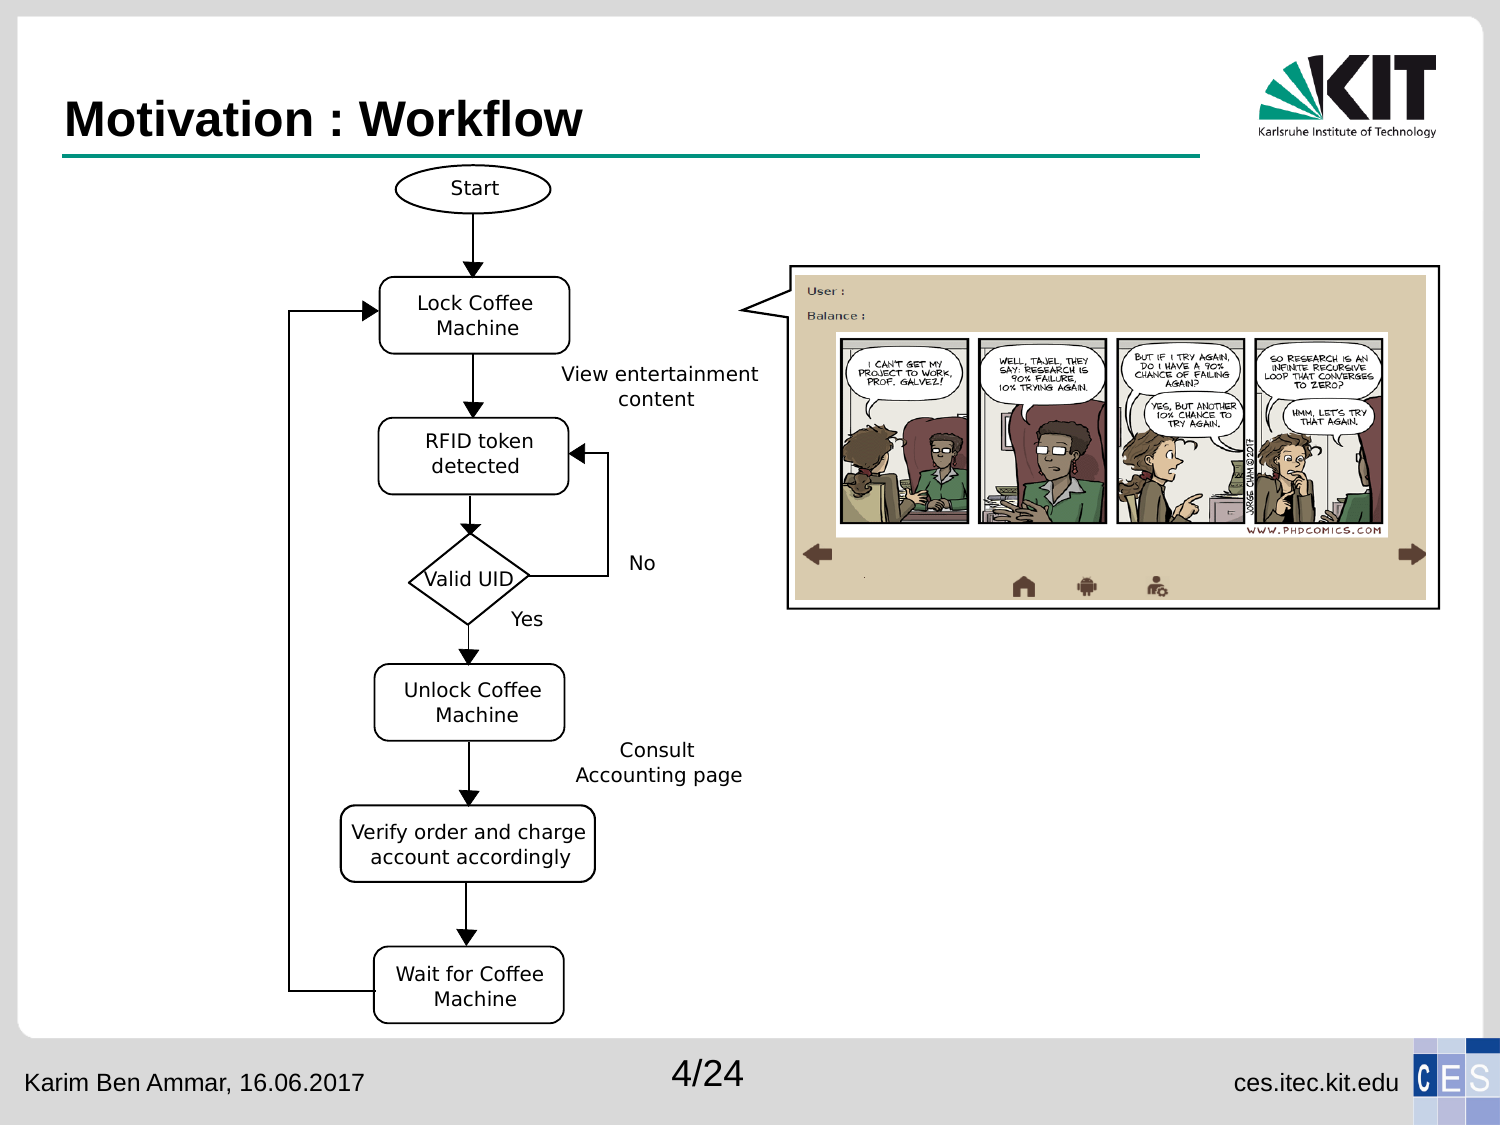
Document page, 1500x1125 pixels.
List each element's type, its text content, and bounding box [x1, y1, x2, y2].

text_box 4/24 [656, 1045, 775, 1117]
title Motivation : Workflow [64, 54, 1198, 147]
picture [0, 0, 1500, 1125]
